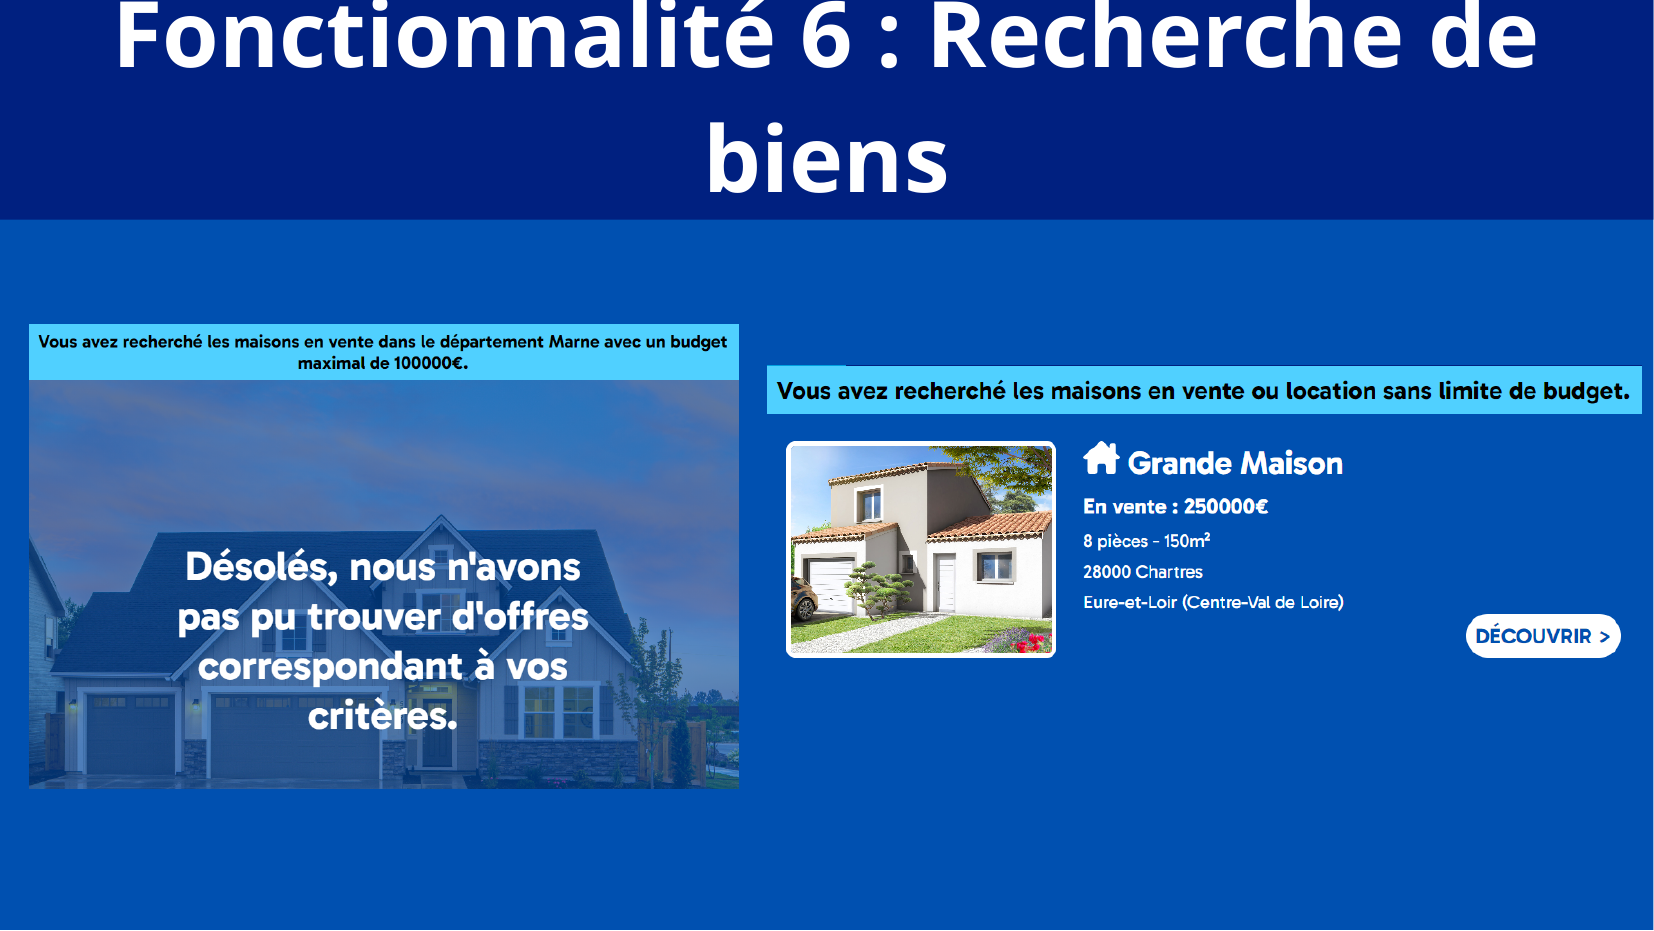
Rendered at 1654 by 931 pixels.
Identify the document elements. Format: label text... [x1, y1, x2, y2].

picture [29, 324, 739, 789]
picture [767, 365, 1642, 680]
title Fonctionnalité 6 : Recherche de biens [0, 0, 1654, 189]
